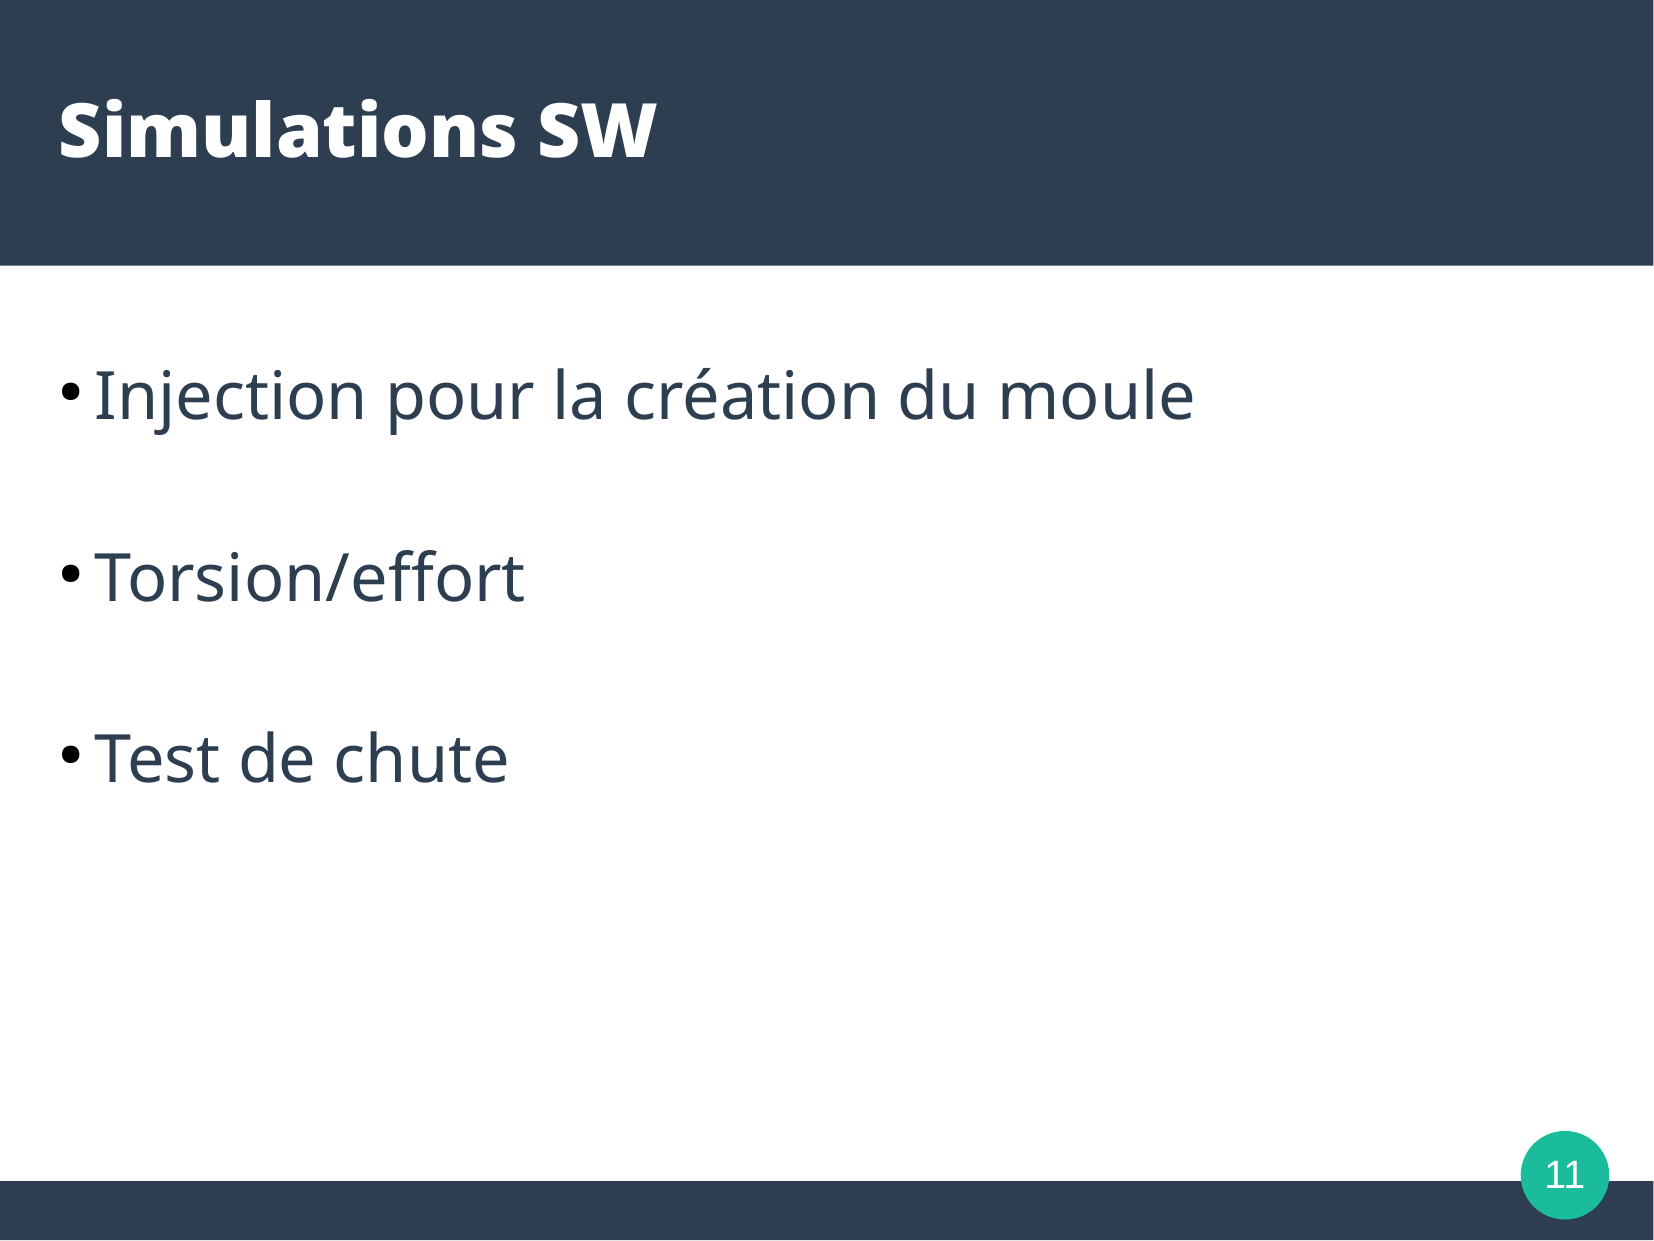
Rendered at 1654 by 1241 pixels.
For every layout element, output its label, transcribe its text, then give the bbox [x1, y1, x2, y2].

subtitle Injection pour la création du moule Torsion/effort Test de chute [59, 348, 1595, 769]
text_box 11 [1529, 1145, 1610, 1205]
title Simulations SW [59, 49, 1595, 207]
